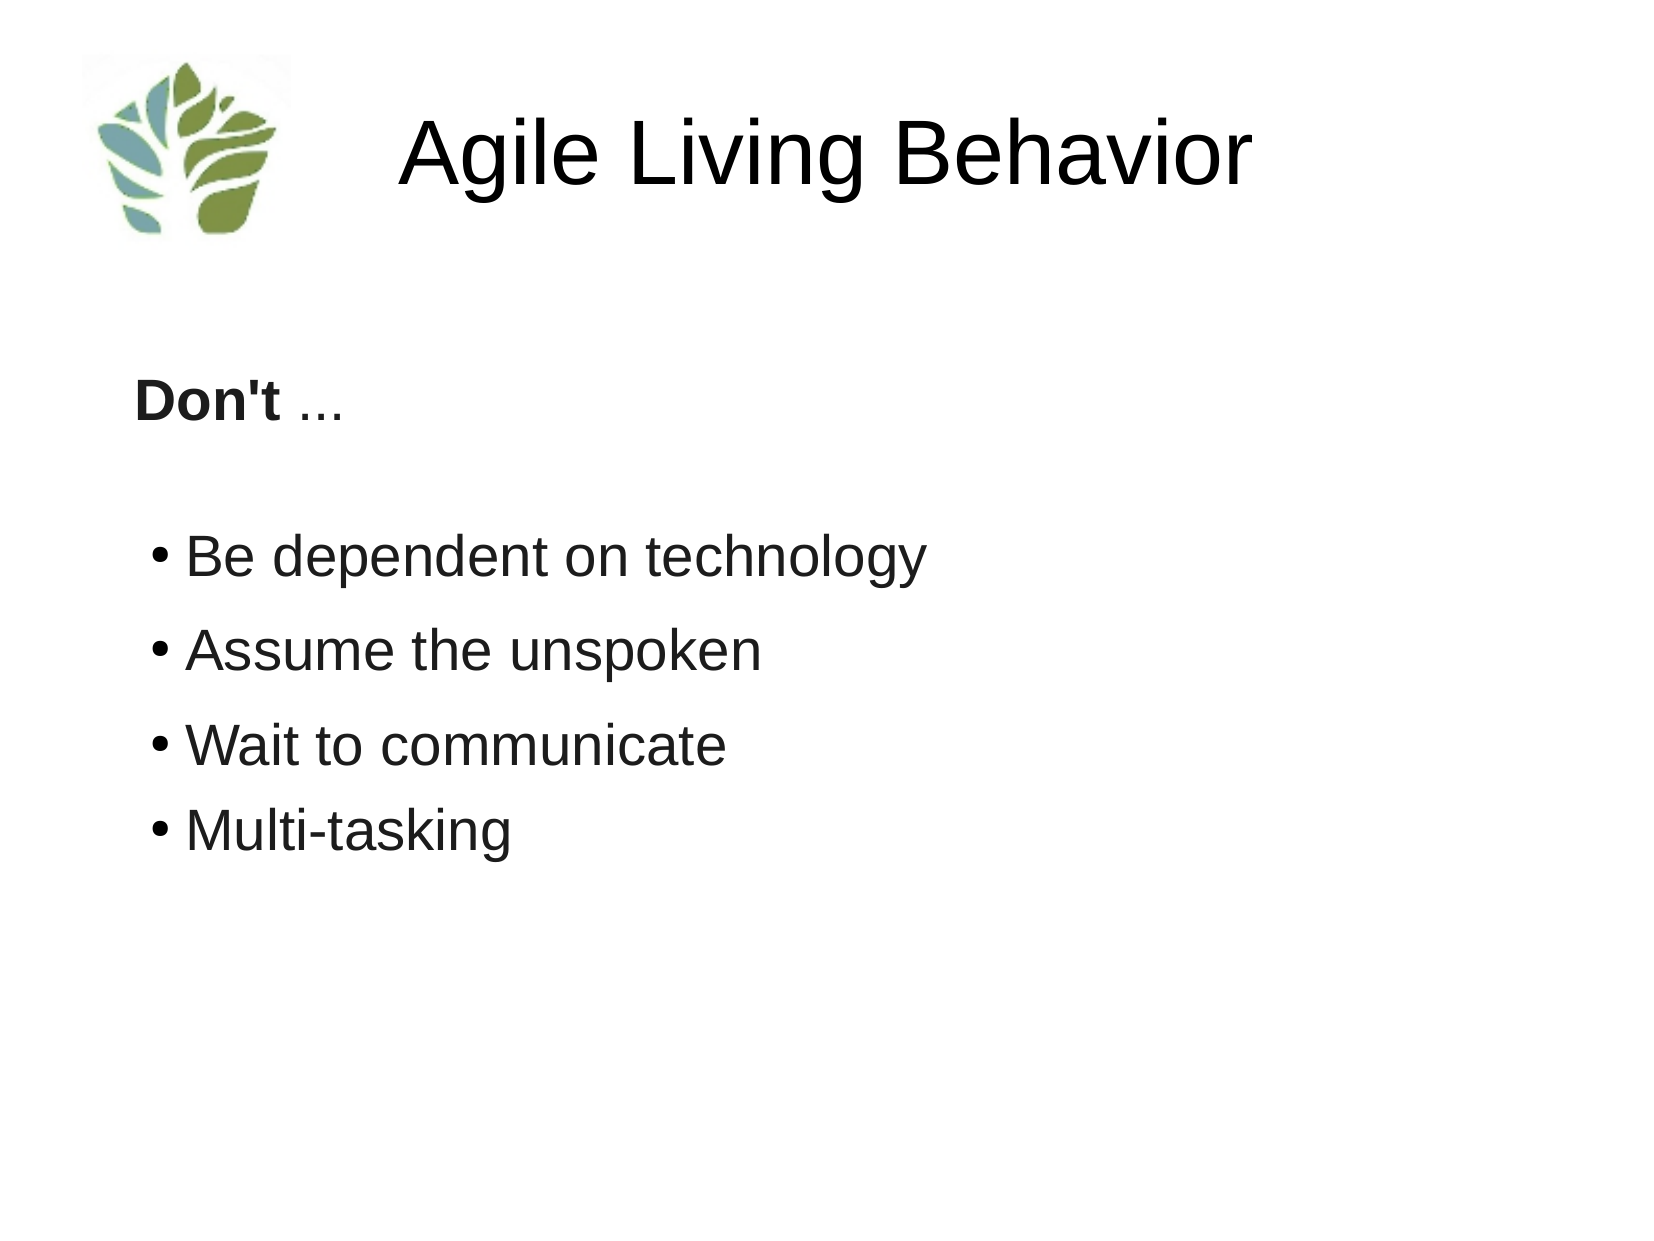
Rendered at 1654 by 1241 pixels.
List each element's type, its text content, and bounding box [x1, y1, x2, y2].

picture [82, 49, 291, 258]
title Agile Living Behavior [291, 49, 1571, 257]
text_box Assume the unspoken [135, 610, 1516, 691]
text_box Don't ... [120, 360, 1516, 442]
text_box Wait to communicate [135, 705, 1516, 785]
text_box Multi-tasking [135, 790, 1516, 871]
text_box Be dependent on technology [135, 516, 1516, 596]
